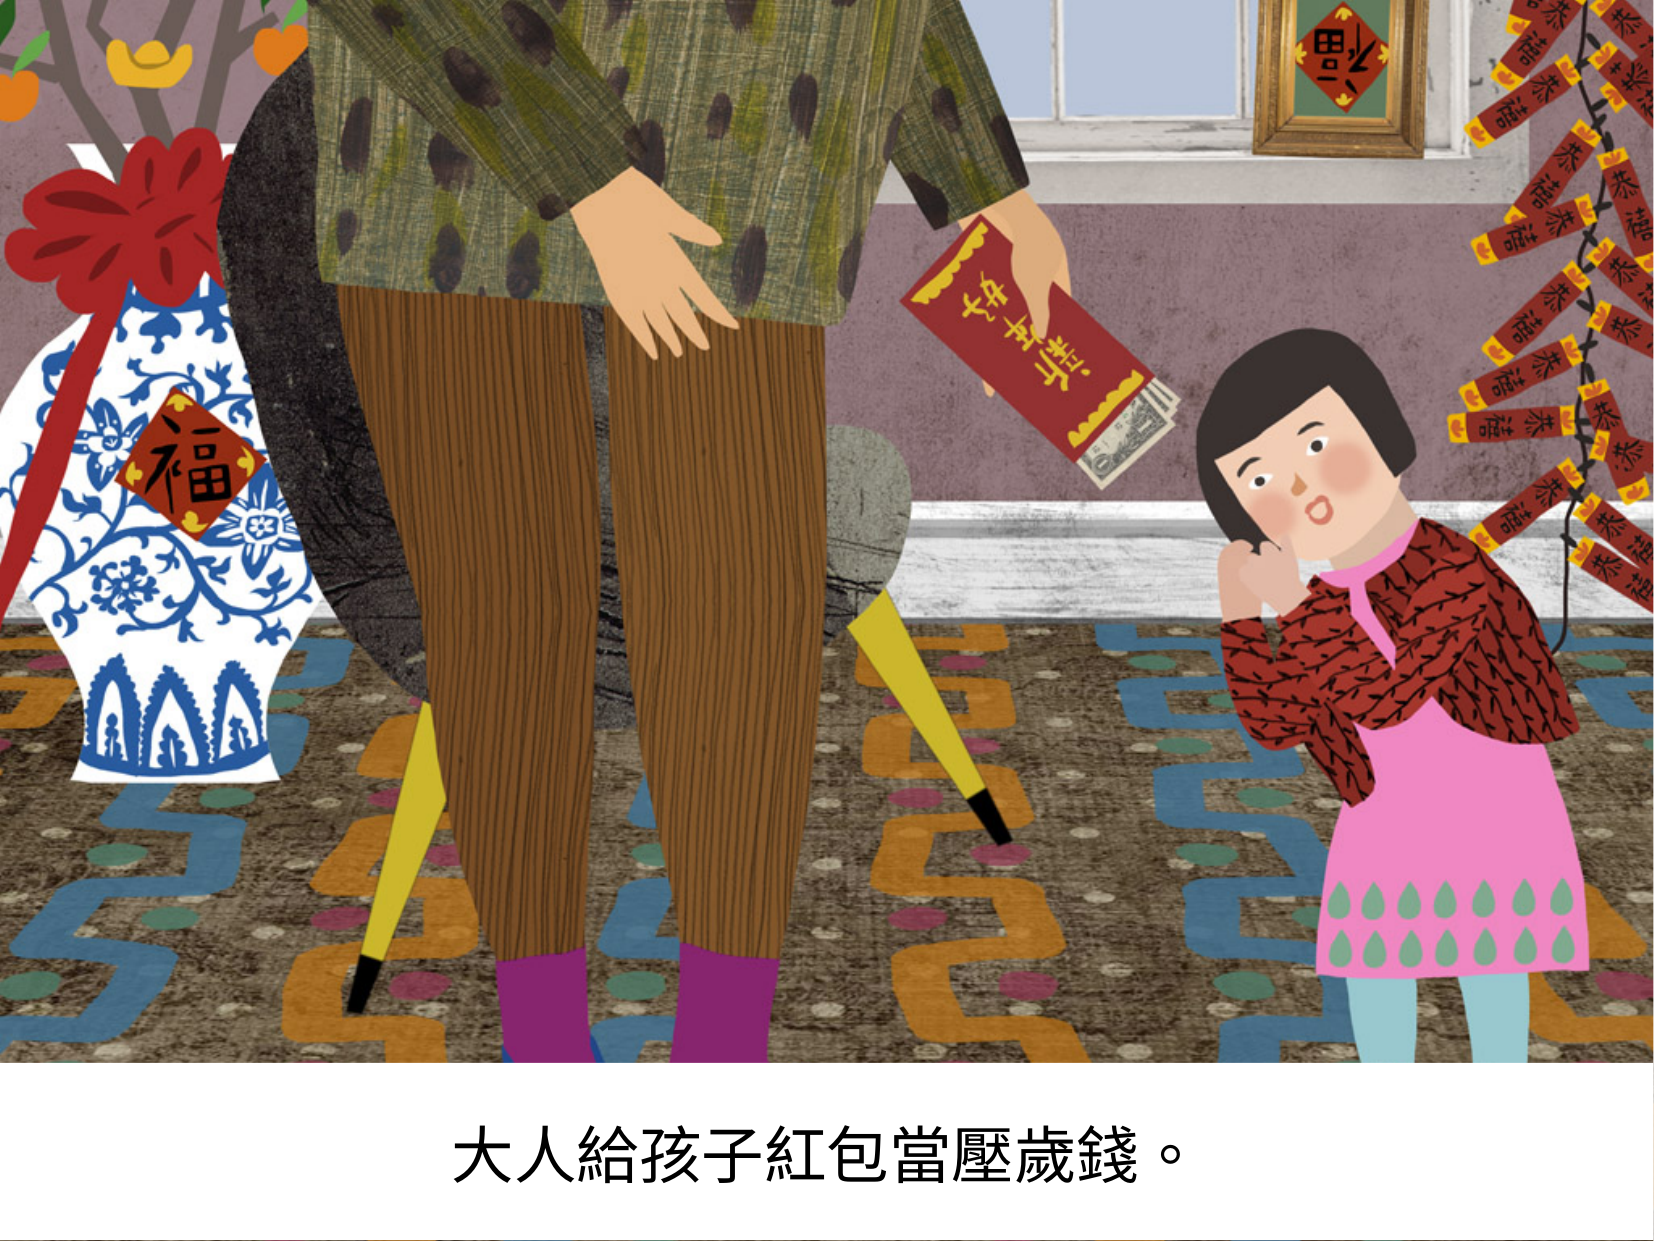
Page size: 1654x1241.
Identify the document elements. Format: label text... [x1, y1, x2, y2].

title 大人給孩子紅包當壓歲錢。 [0, 1062, 1654, 1241]
picture [0, 0, 1654, 1062]
